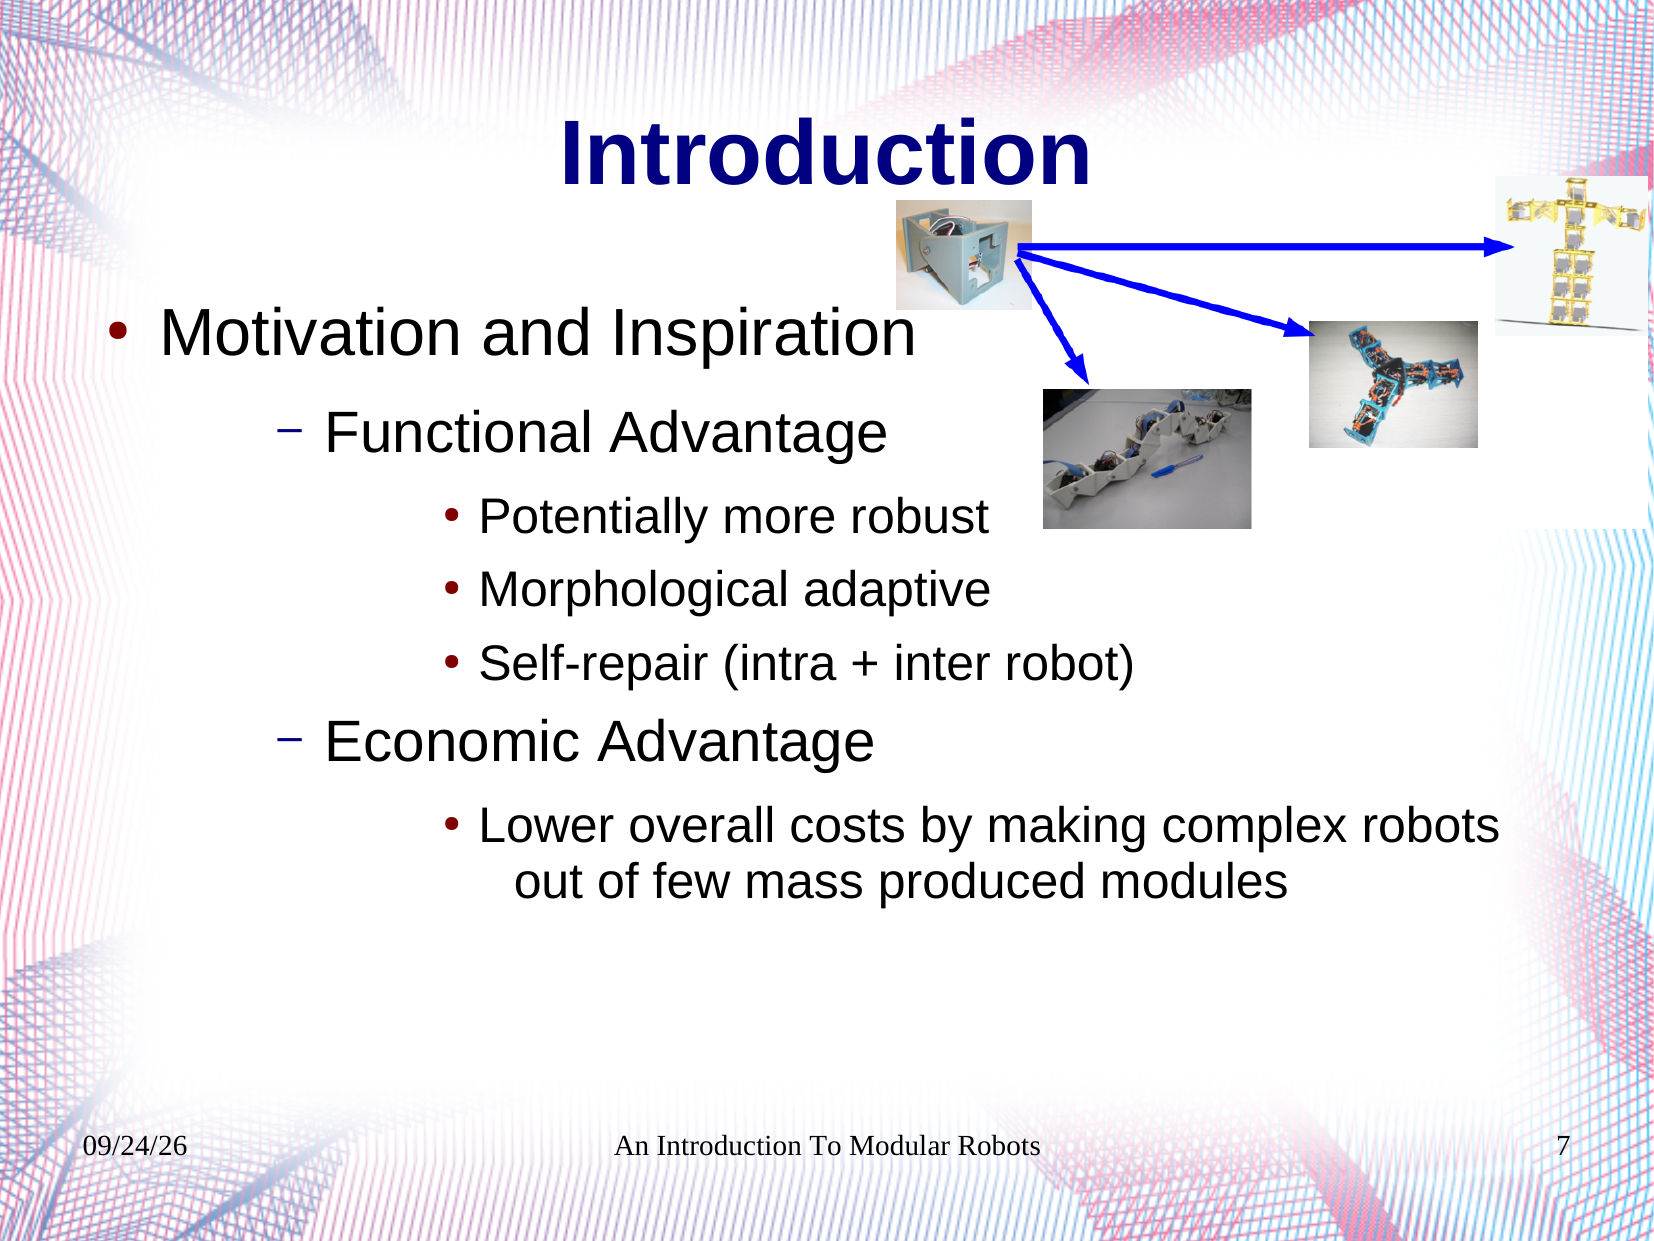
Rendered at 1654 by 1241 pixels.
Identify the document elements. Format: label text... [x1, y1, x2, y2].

picture [0, 0, 1654, 1241]
list Motivation and Inspiration Functional Advantage Potentially more robust Morphological adaptive Self-repair (intra + inter robot) Economic Advantage Lower overall costs by making complex robots out of few mass produced modules [88, 295, 1577, 1114]
title Introduction [82, 49, 1571, 257]
